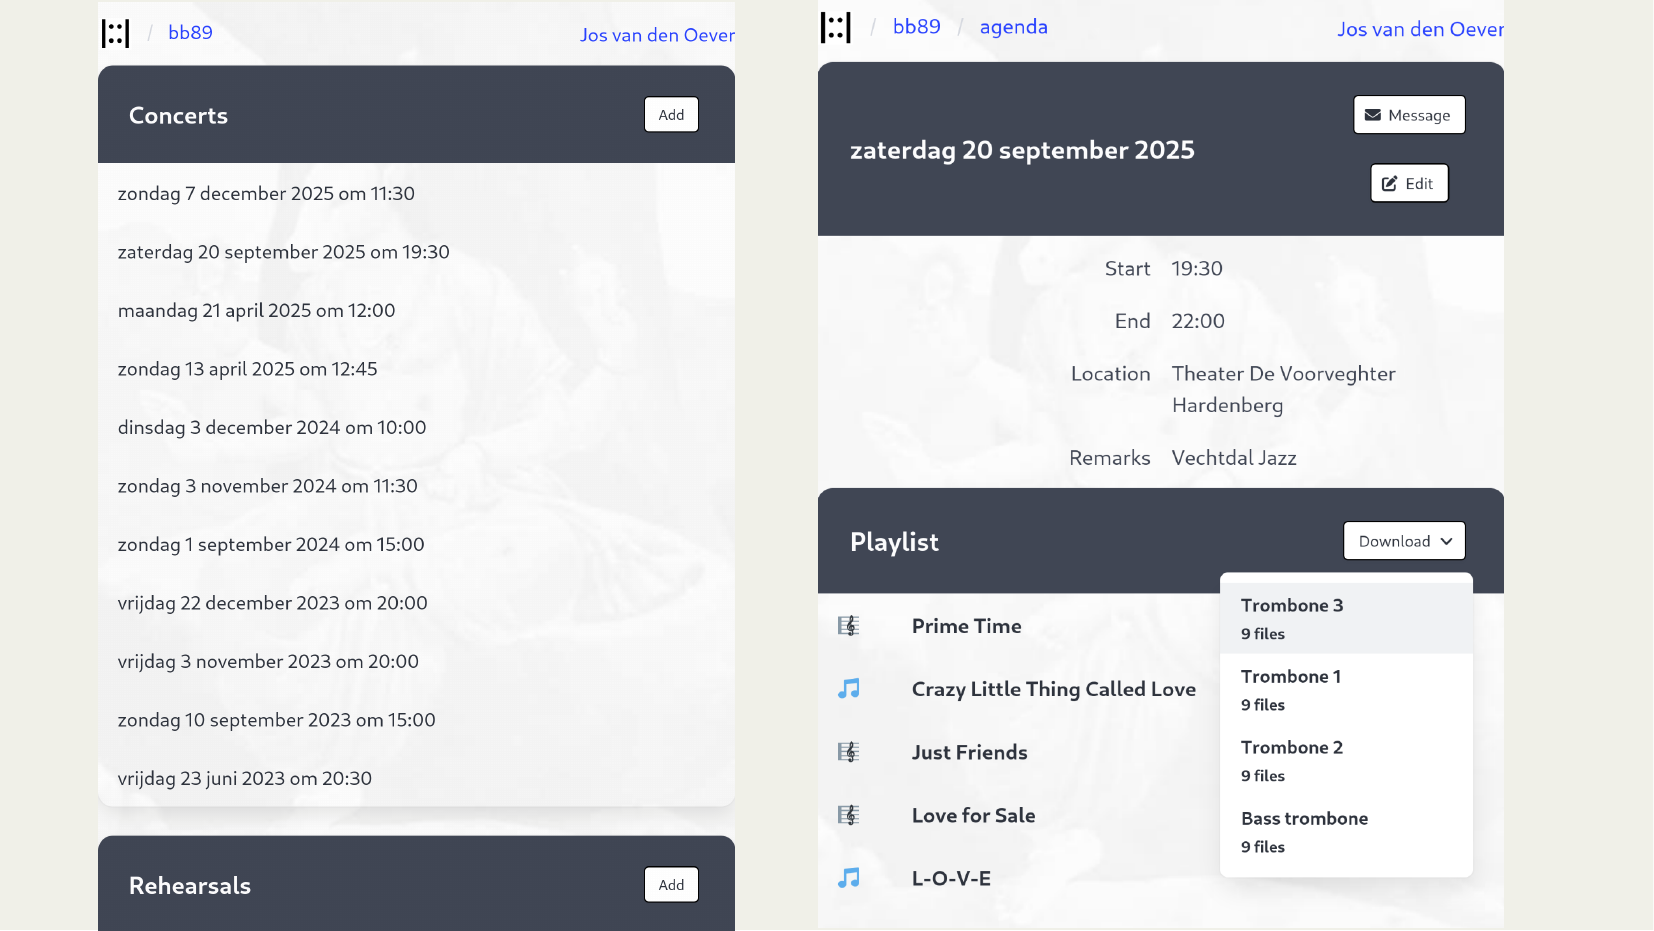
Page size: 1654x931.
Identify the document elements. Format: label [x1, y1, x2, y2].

picture [98, 2, 735, 931]
picture [818, 0, 1504, 928]
